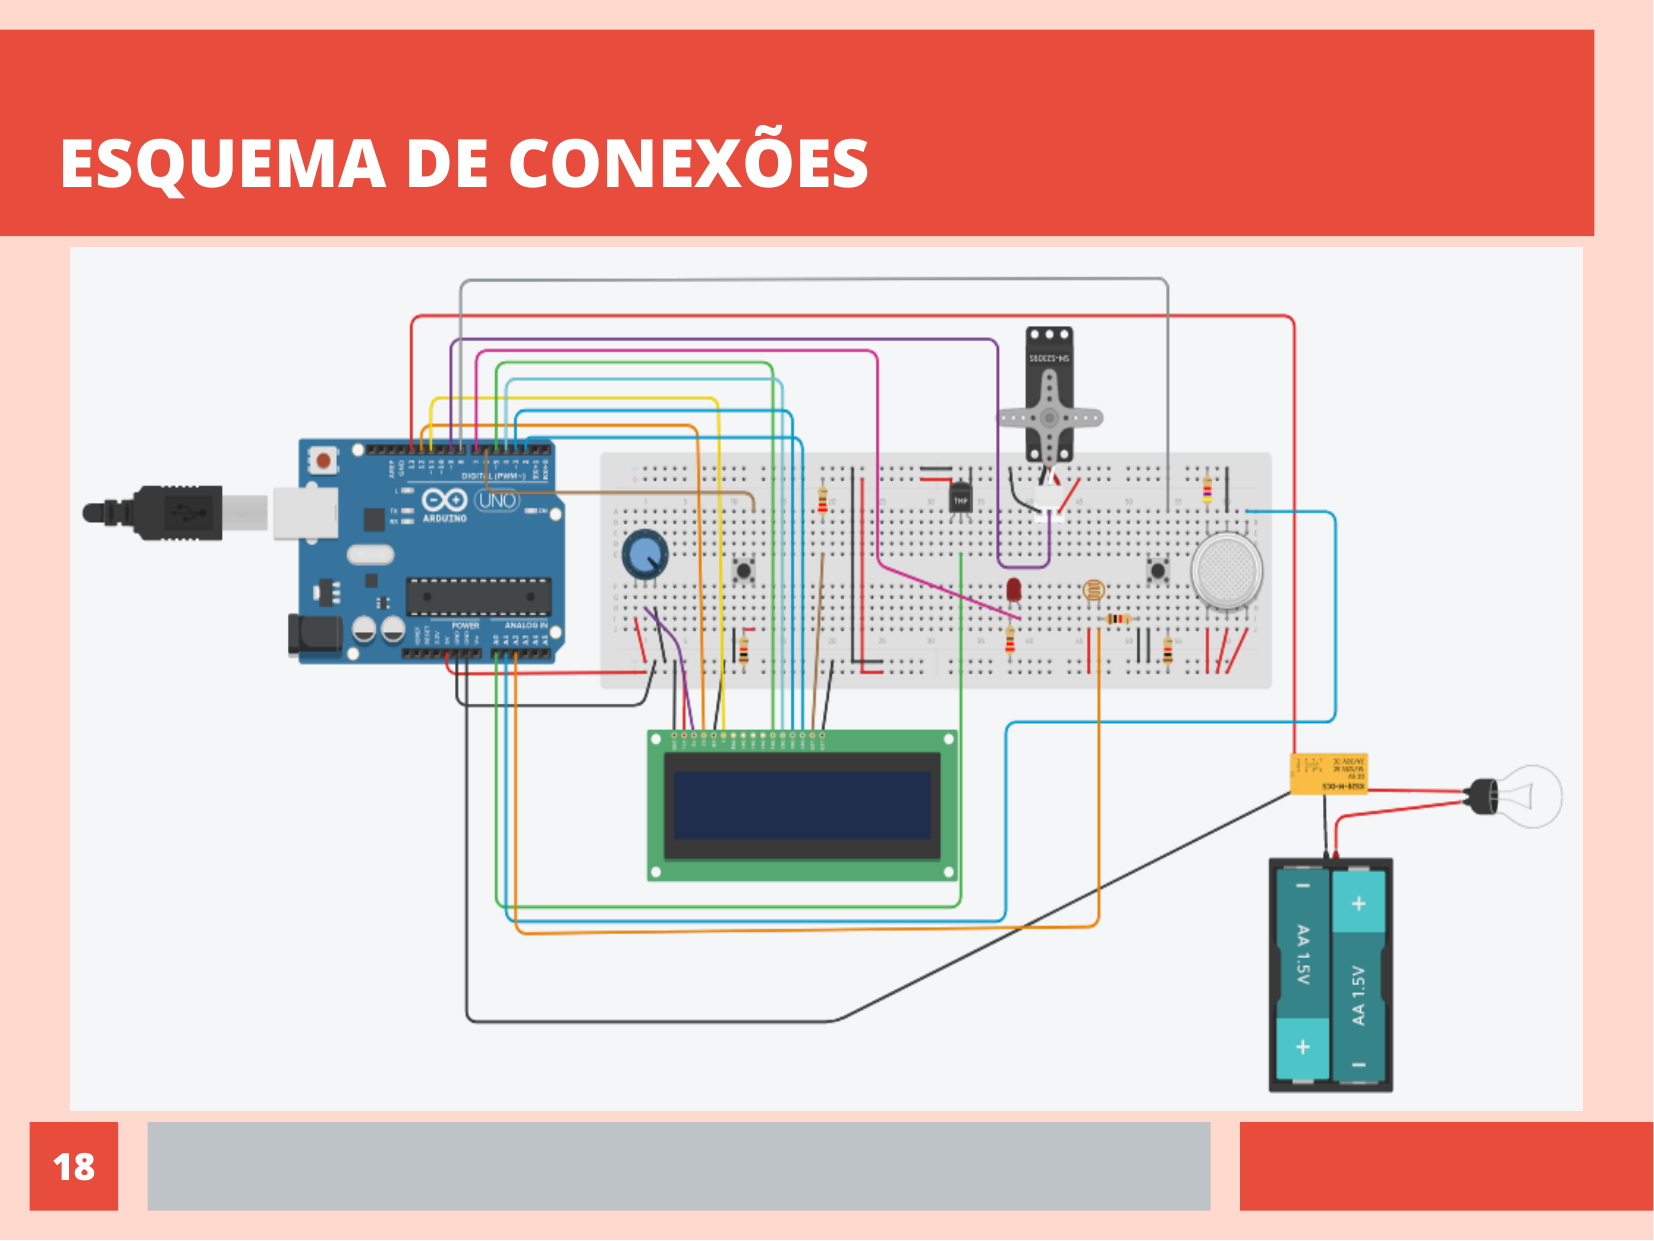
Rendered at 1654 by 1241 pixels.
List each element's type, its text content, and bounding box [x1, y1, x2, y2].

picture [70, 247, 1583, 1111]
title ESQUEMA DE CONEXÕES [59, 59, 1595, 207]
